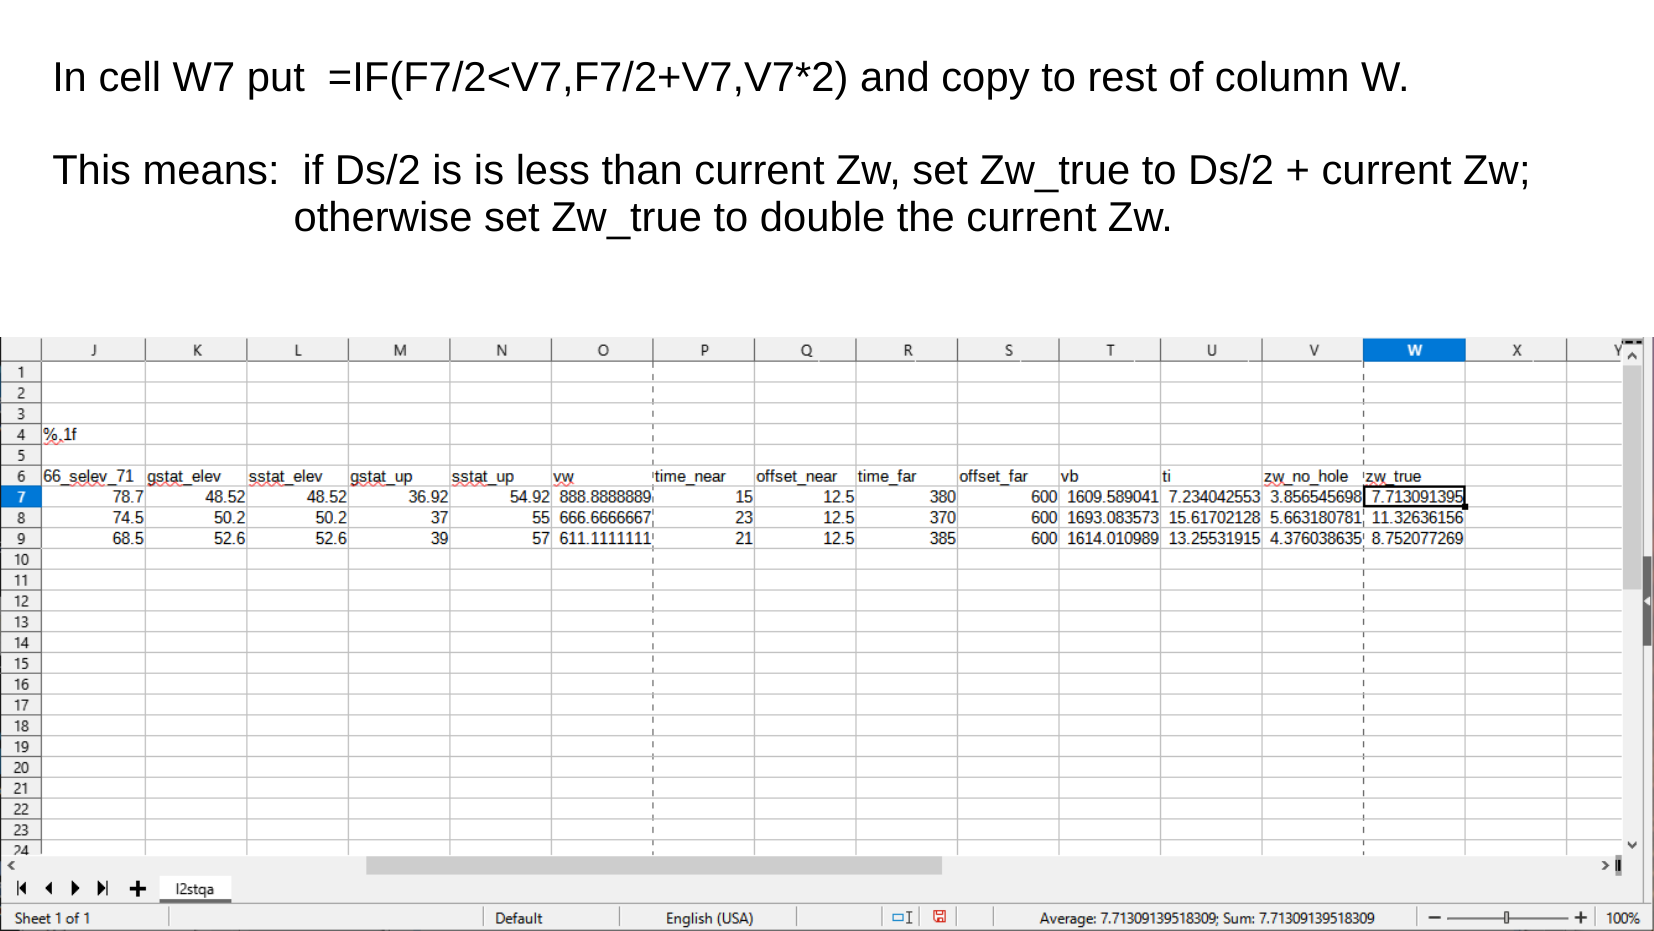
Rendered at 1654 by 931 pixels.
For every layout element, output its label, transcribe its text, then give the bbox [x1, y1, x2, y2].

text_box In cell W7 put =IF(F7/2<V7,F7/2+V7,V7*2) and copy to rest of column W. This means: if Ds/2 is is less than current Zw, set Zw_true to Ds/2 + current Zw; otherwise set Zw_true to double the current Zw. [37, 0, 1654, 337]
picture [0, 337, 1654, 931]
